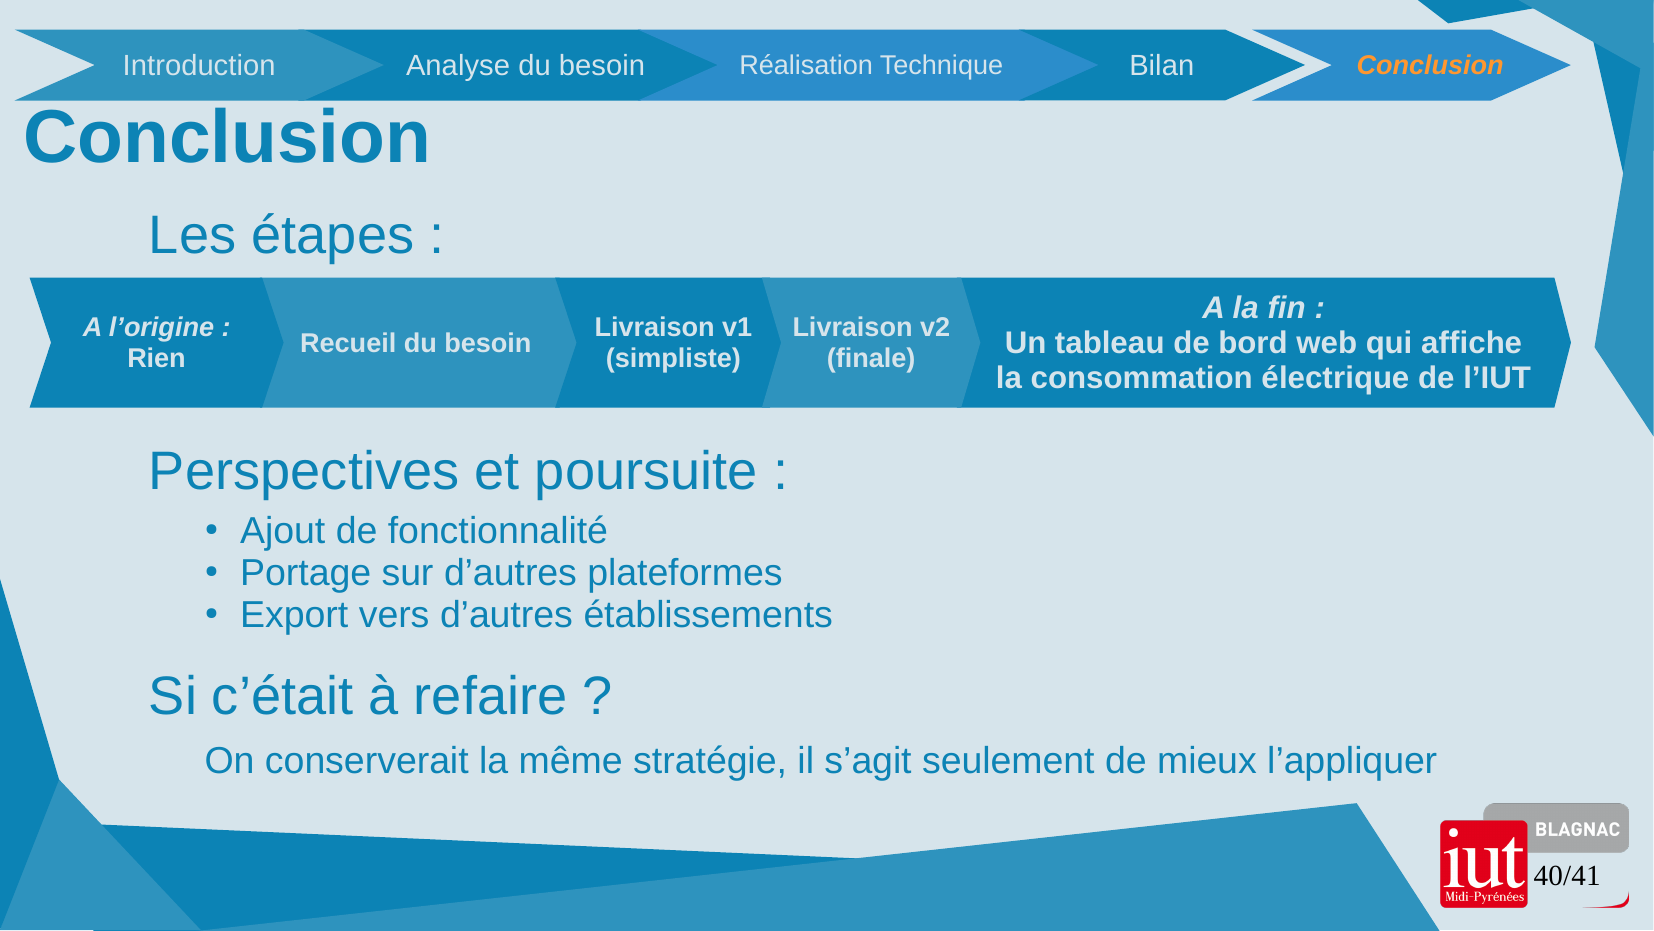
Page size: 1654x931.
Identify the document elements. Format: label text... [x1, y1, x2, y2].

picture [1440, 803, 1629, 908]
title Conclusion [23, 94, 1512, 179]
text_box Ajout de fonctionnalité Portage sur d’autres plateformes Export vers d’autres établissements [189, 501, 945, 643]
text_box Livraison v2 (finale) [761, 277, 981, 408]
text_box Conclusion [1252, 29, 1571, 101]
text_box Livraison v1 (simpliste) [555, 277, 780, 408]
text_box Introduction [14, 29, 384, 101]
text_box Bilan [1018, 29, 1306, 101]
text_box Réalisation Technique [637, 29, 1096, 101]
text_box Les étapes : [134, 197, 460, 273]
text_box Analyse du besoin [305, 29, 715, 101]
text_box Recueil du besoin [263, 277, 576, 408]
text_box Perspectives et poursuite : [134, 433, 804, 509]
text_box On conserverait la même stratégie, il s’agit seulement de mieux l’appliquer [189, 732, 1453, 790]
text_box Si c’était à refaire ? [134, 657, 629, 734]
text_box A la fin : Un tableau de bord web qui affiche la consommation électrique de l’IUT [962, 277, 1571, 408]
text_box A l’origine : Rien [29, 277, 284, 408]
